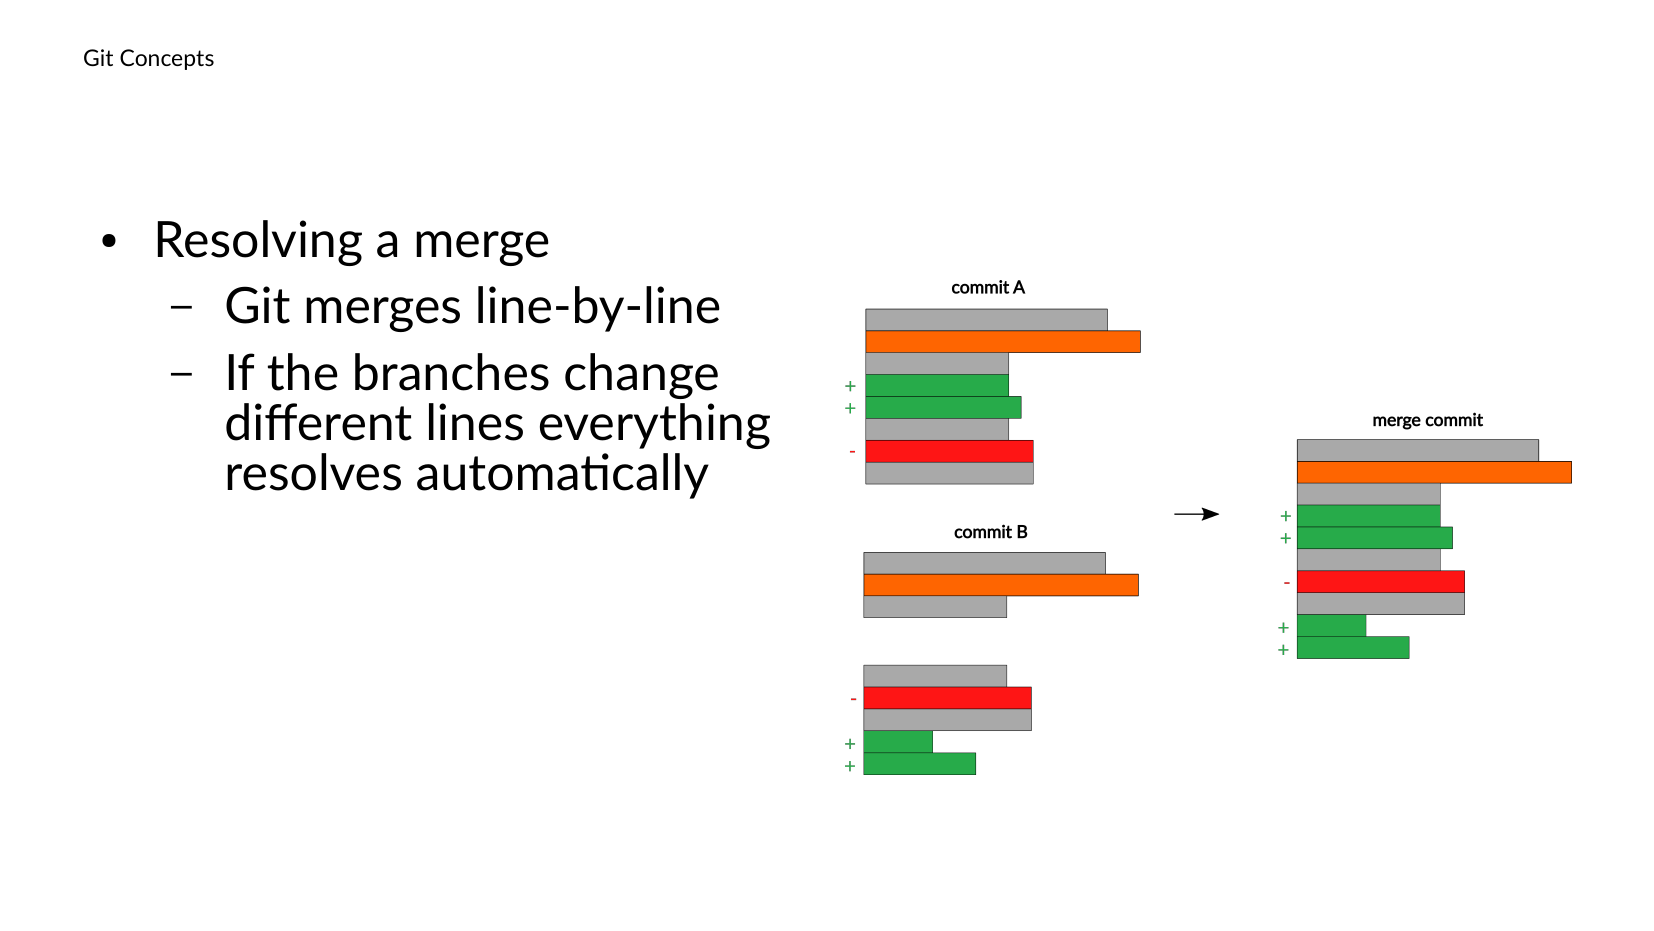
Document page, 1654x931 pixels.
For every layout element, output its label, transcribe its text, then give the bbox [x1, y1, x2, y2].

picture [845, 216, 1572, 839]
title Git Concepts [83, 0, 1571, 119]
list Resolving a merge Git merges line-by-line If the branches change different lines everything resolves automatically [82, 217, 809, 839]
